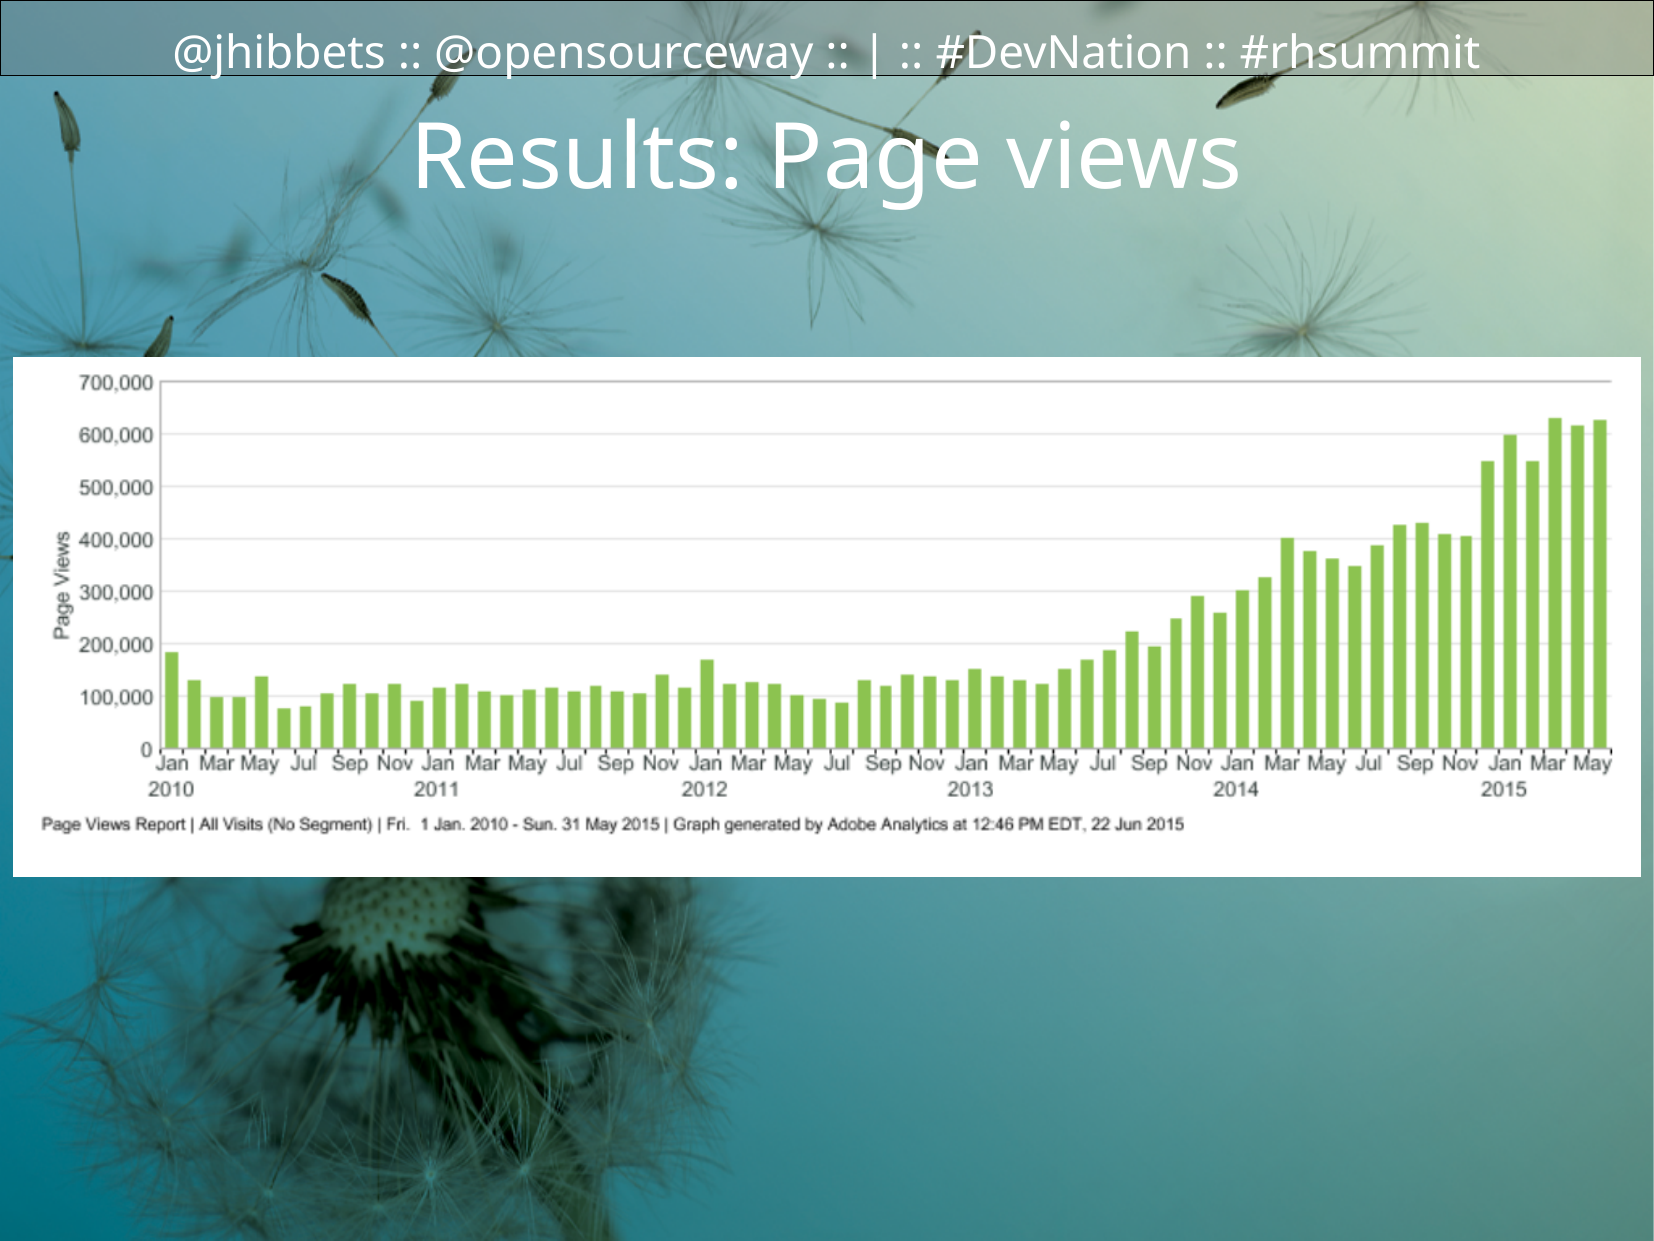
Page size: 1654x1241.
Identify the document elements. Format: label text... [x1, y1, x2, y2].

title Results: Page views [82, 49, 1571, 257]
picture [0, 76, 1654, 1241]
